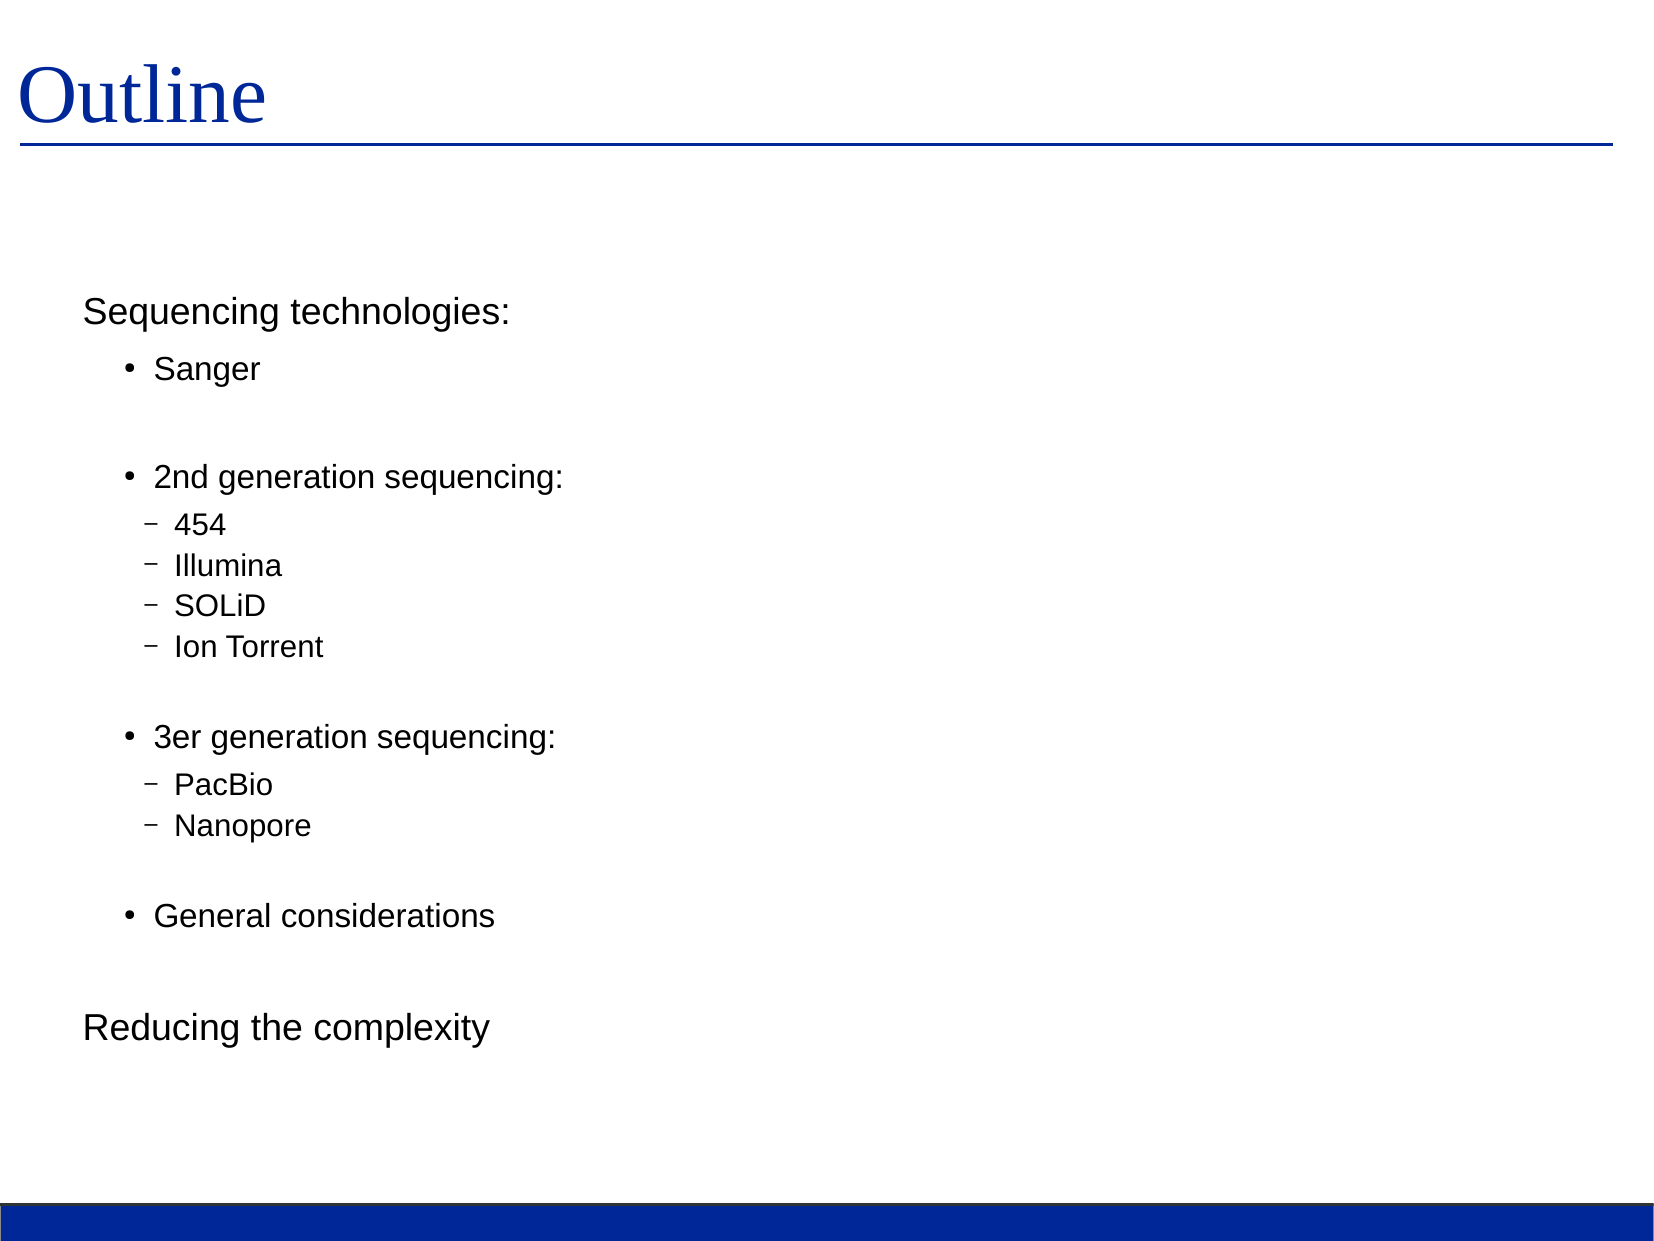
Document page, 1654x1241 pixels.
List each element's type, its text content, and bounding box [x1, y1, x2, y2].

list Sequencing technologies: Sanger 2nd generation sequencing: 454 Illumina SOLiD Ion Torrent 3er generation sequencing: PacBio Nanopore General considerations Reducing the complexity [82, 290, 1571, 1109]
title Outline [17, 0, 1589, 198]
